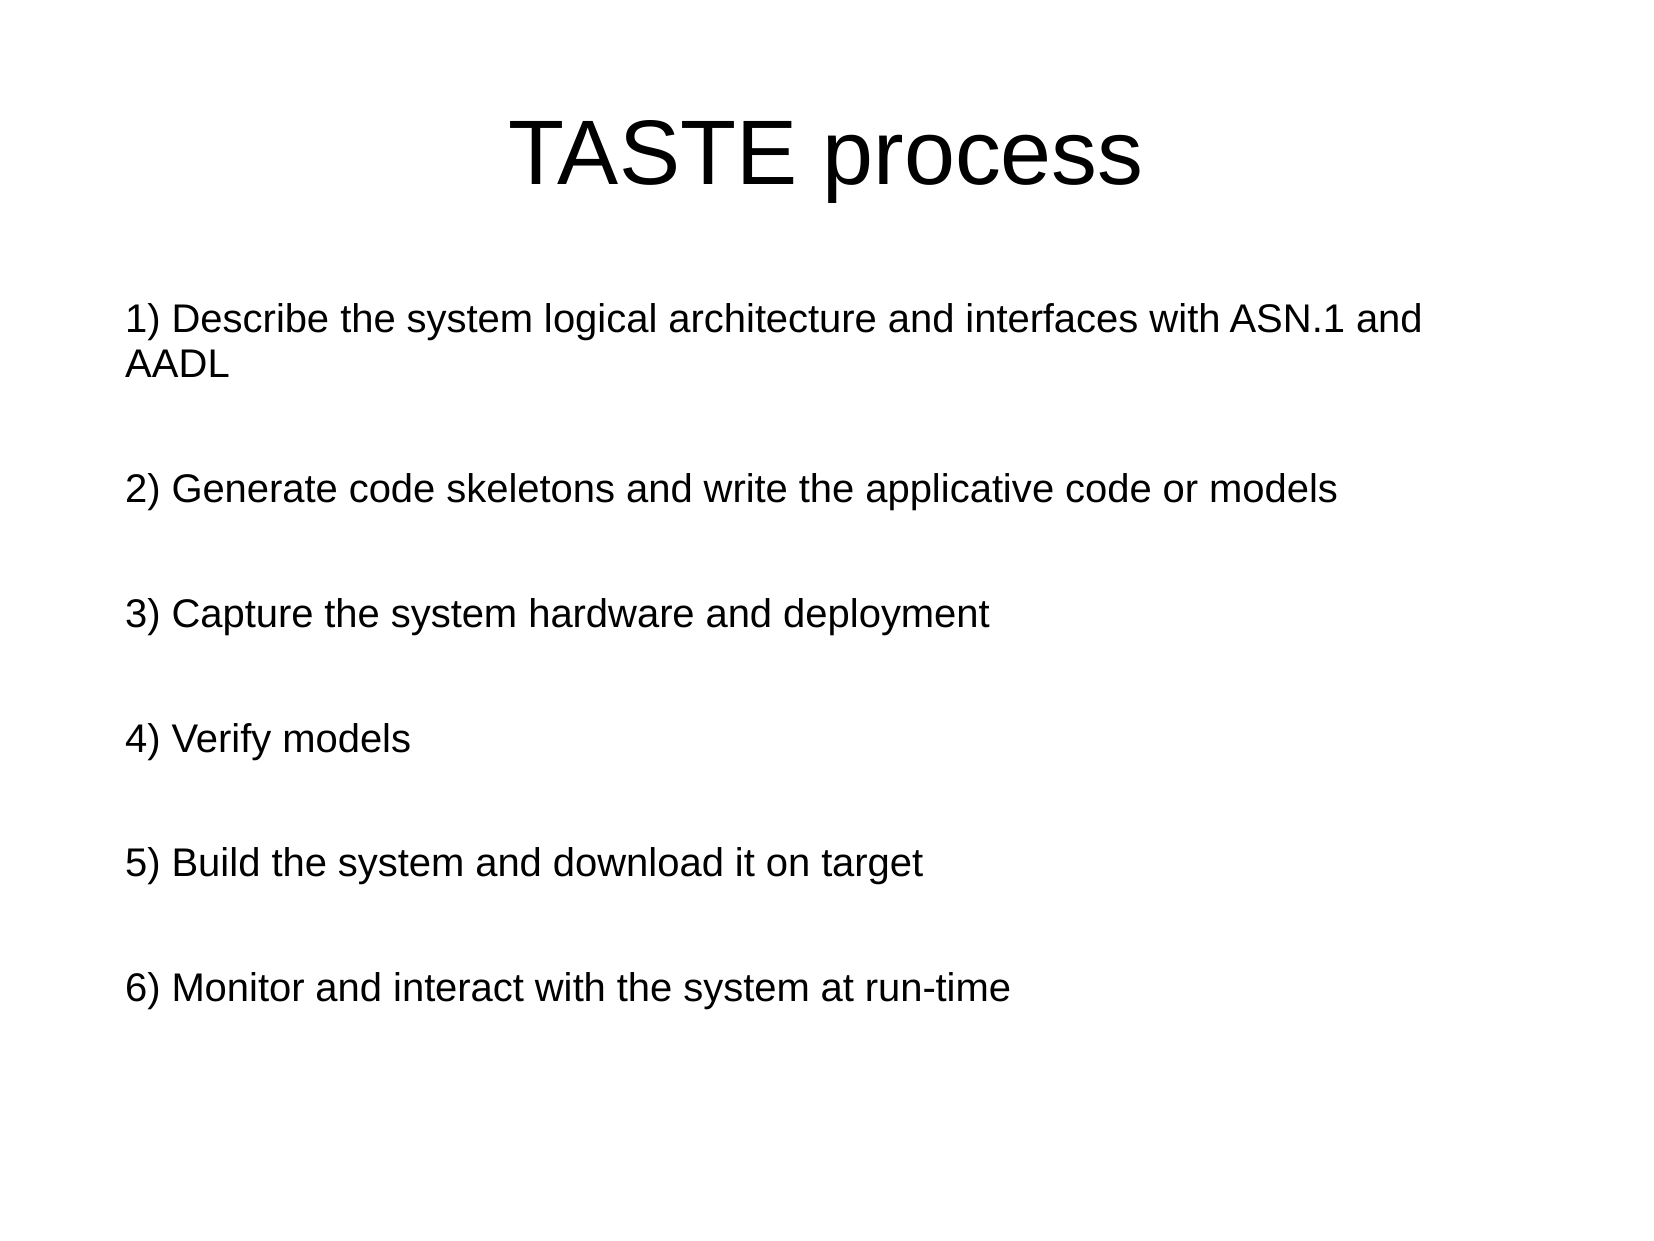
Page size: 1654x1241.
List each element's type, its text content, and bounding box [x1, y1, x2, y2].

title TASTE process [82, 49, 1571, 257]
list 1) Describe the system logical architecture and interfaces with ASN.1 and AADL 2) Generate code skeletons and write the applicative code or models 3) Capture the system hardware and deployment 4) Verify models 5) Build the system and download it on target 6) Monitor and interact with the system at run-time [82, 296, 1538, 1016]
